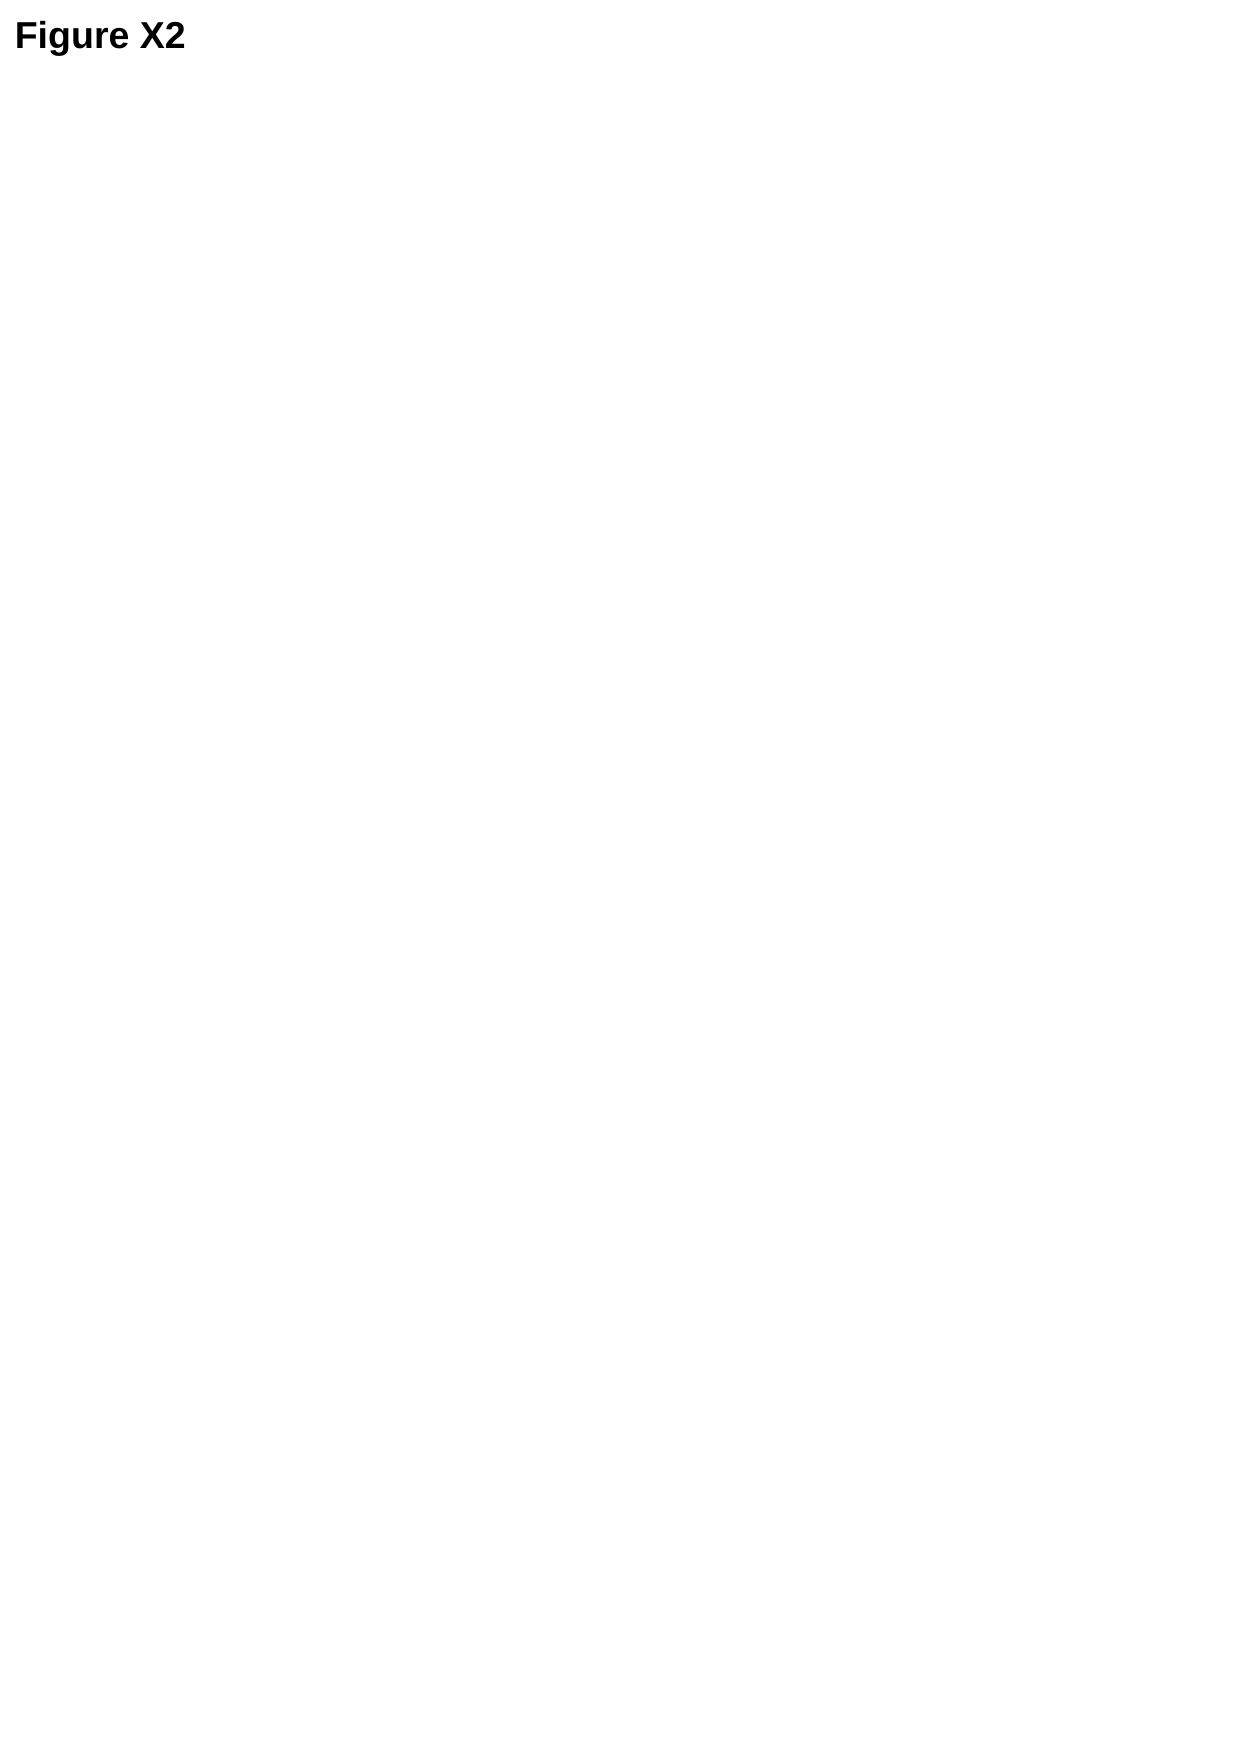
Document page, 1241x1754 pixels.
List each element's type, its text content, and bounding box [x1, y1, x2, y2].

text_box Figure X2 [0, 6, 650, 64]
